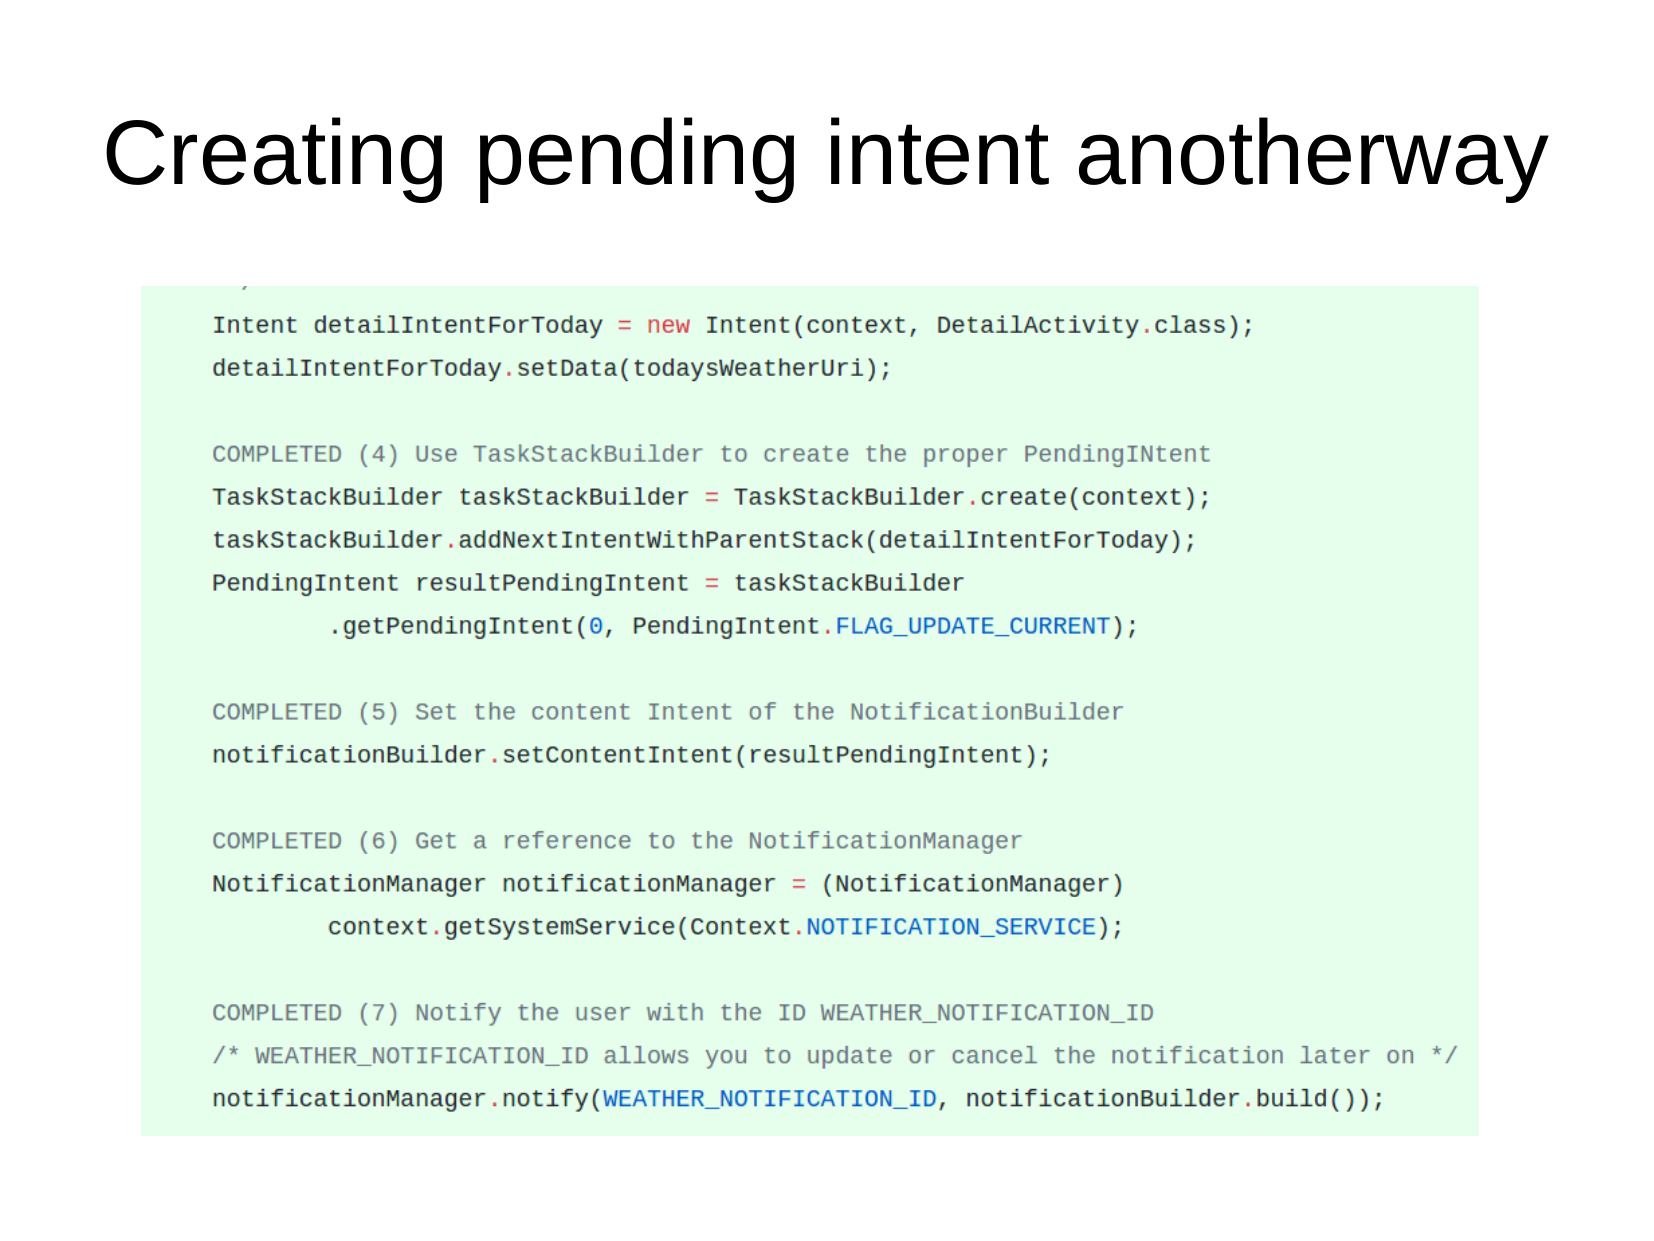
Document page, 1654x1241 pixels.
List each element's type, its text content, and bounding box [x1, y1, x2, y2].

title Creating pending intent anotherway [82, 49, 1571, 257]
picture [141, 286, 1479, 1136]
